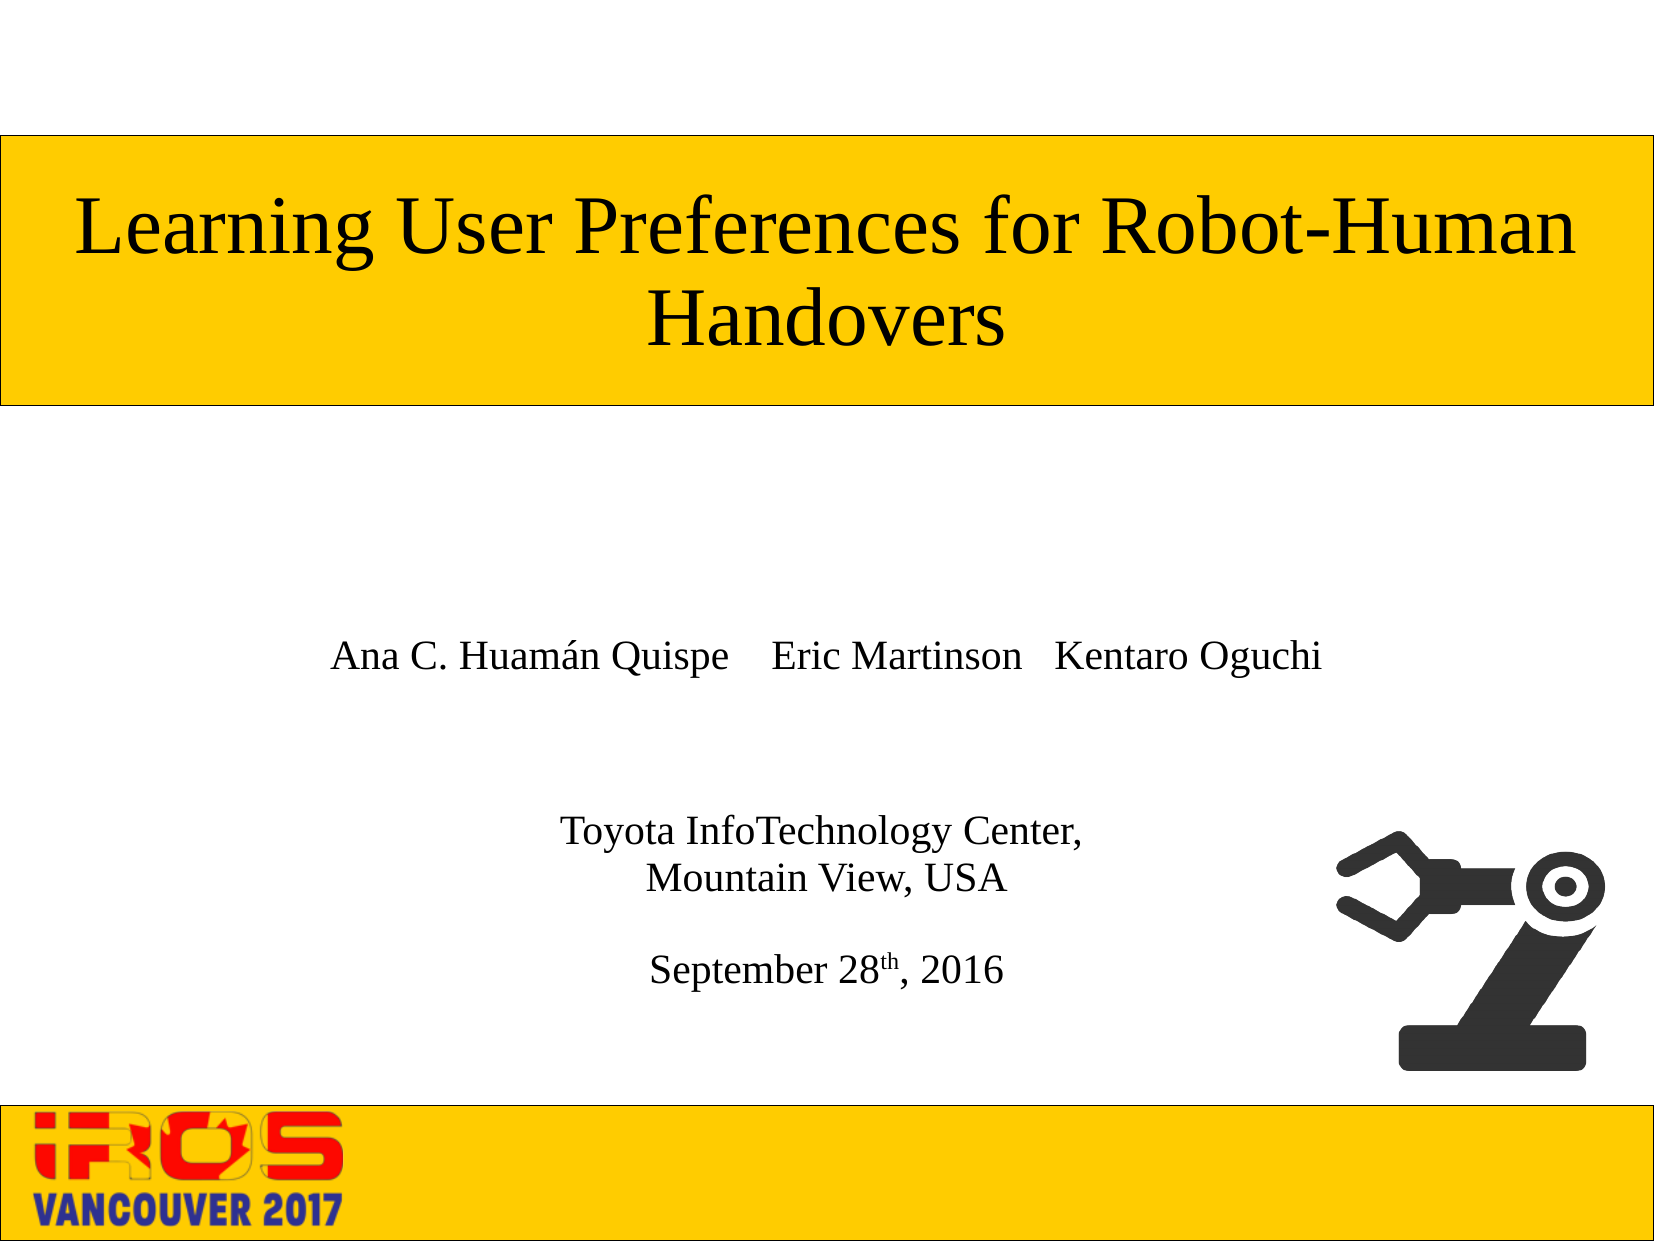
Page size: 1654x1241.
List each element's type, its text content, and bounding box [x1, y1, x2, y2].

picture [1336, 831, 1607, 1071]
picture [30, 1102, 346, 1231]
subtitle Ana C. Huamán Quispe Eric Martinson Kentaro Oguchi Toyota InfoTechnology Center, Mountain View, USA September 28th, 2016 [82, 434, 1571, 1190]
title Learning User Preferences for Robot-Human Handovers [0, 145, 1654, 398]
